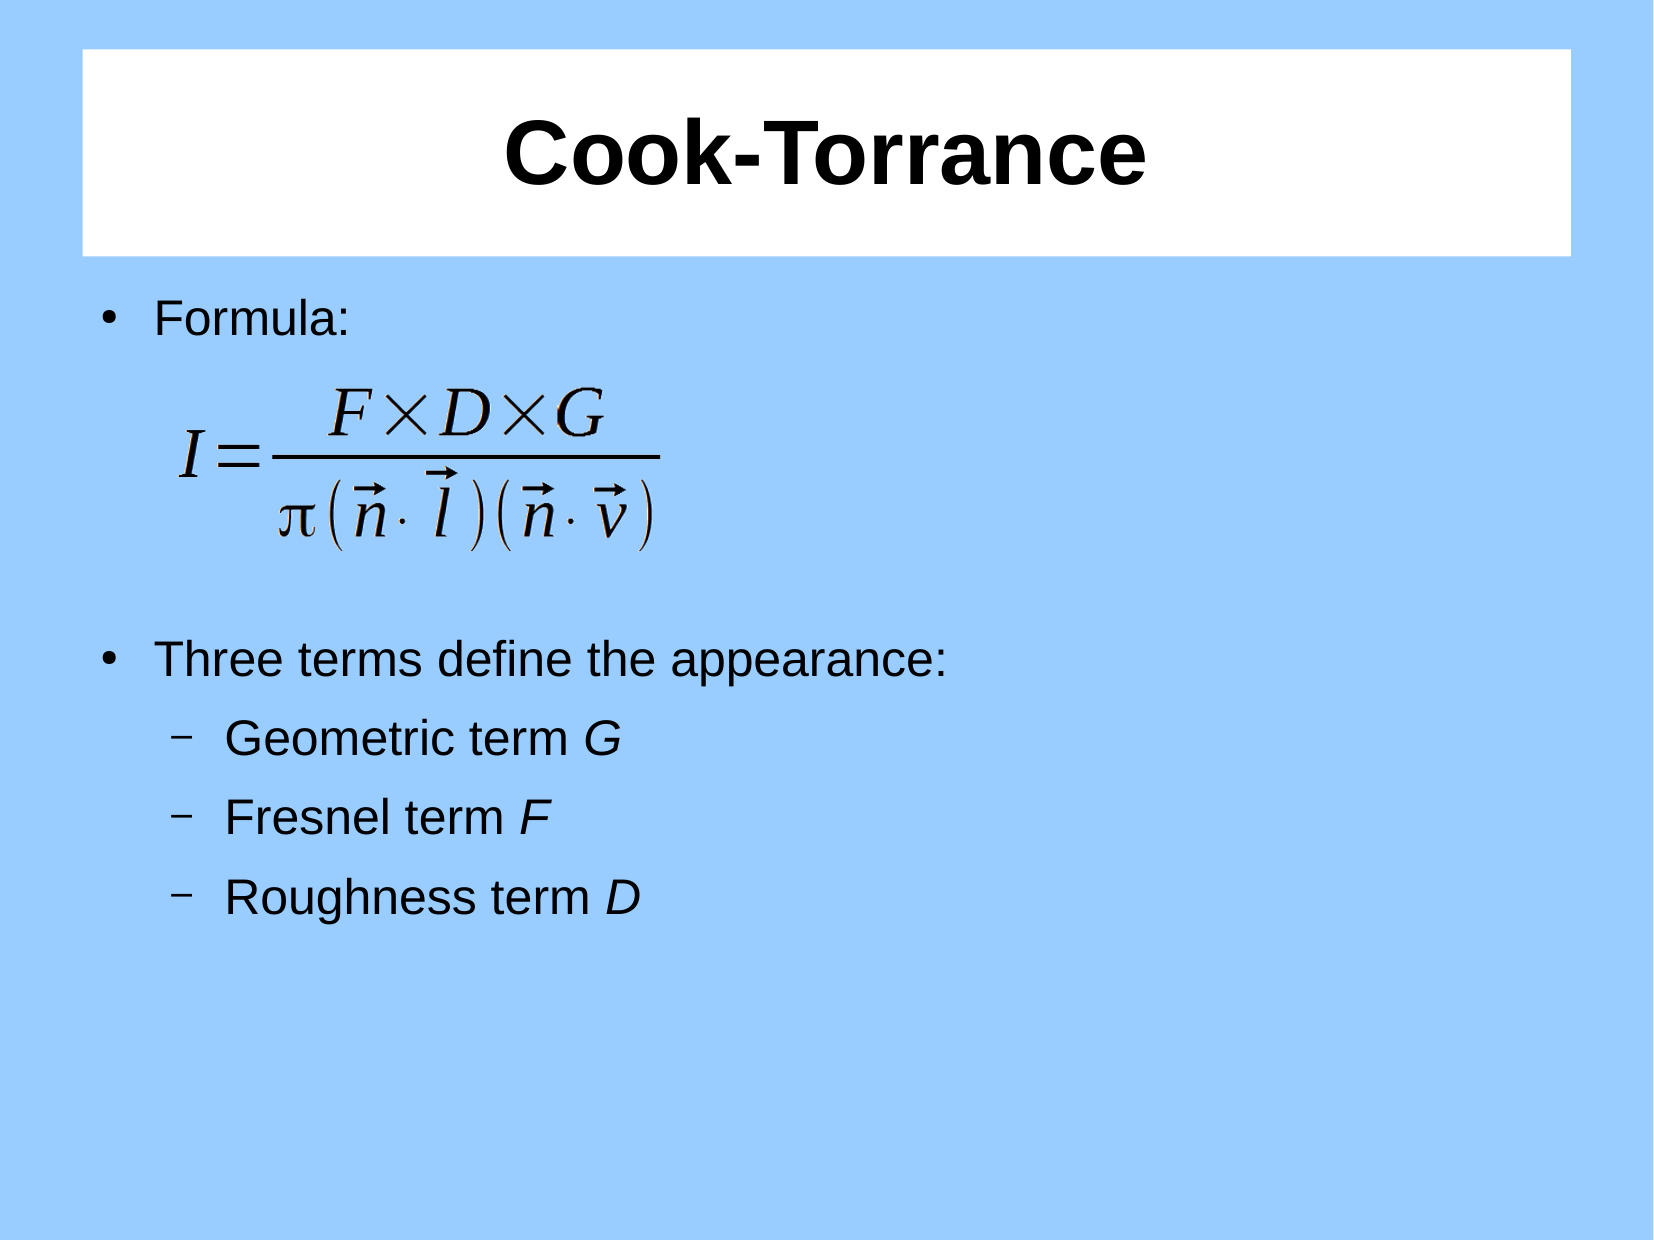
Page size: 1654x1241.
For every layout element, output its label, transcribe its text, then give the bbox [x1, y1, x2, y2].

picture [170, 366, 674, 566]
list Formula: Three terms define the appearance: Geometric term G Fresnel term F Roughness term D [82, 290, 1571, 1170]
title Cook-Torrance [82, 49, 1571, 257]
